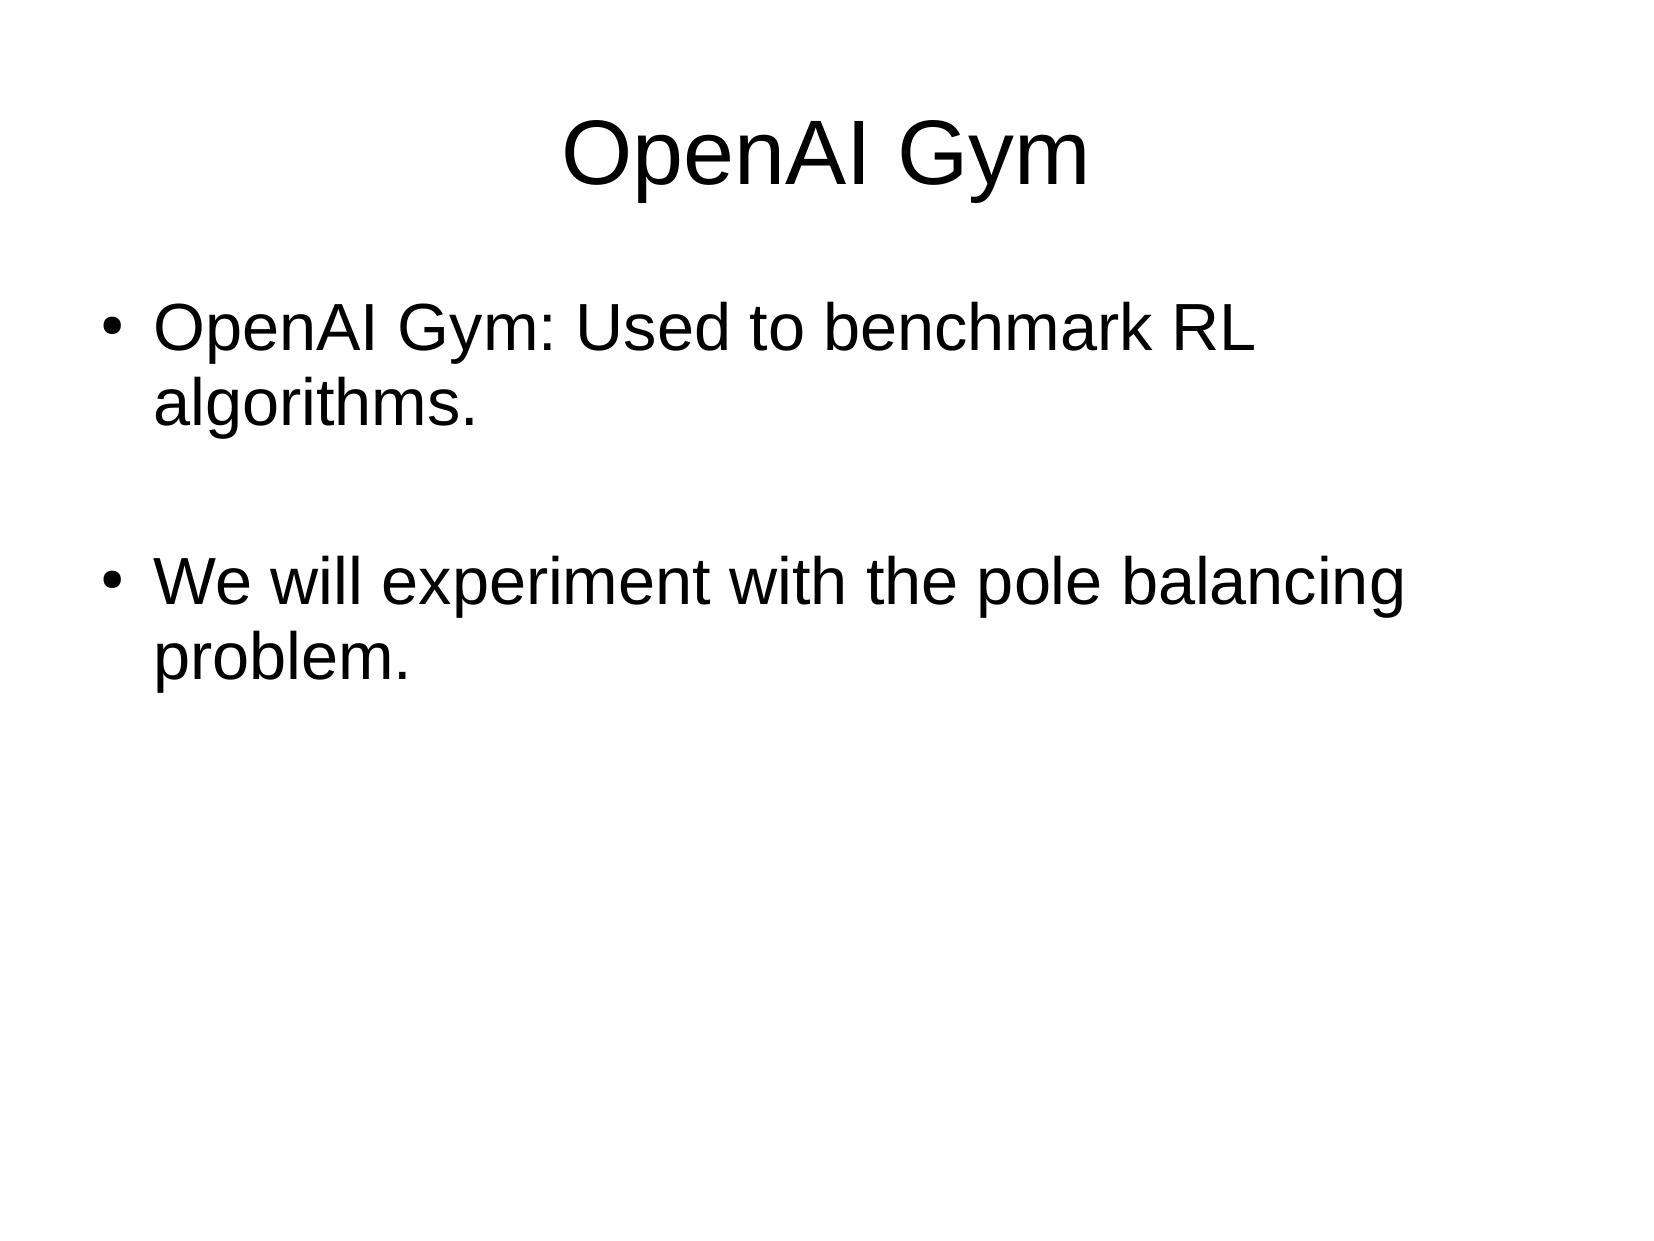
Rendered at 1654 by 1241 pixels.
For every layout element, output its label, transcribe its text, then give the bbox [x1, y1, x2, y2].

list OpenAI Gym: Used to benchmark RL algorithms. We will experiment with the pole balancing problem. [82, 290, 1571, 1010]
title OpenAI Gym [82, 49, 1571, 257]
